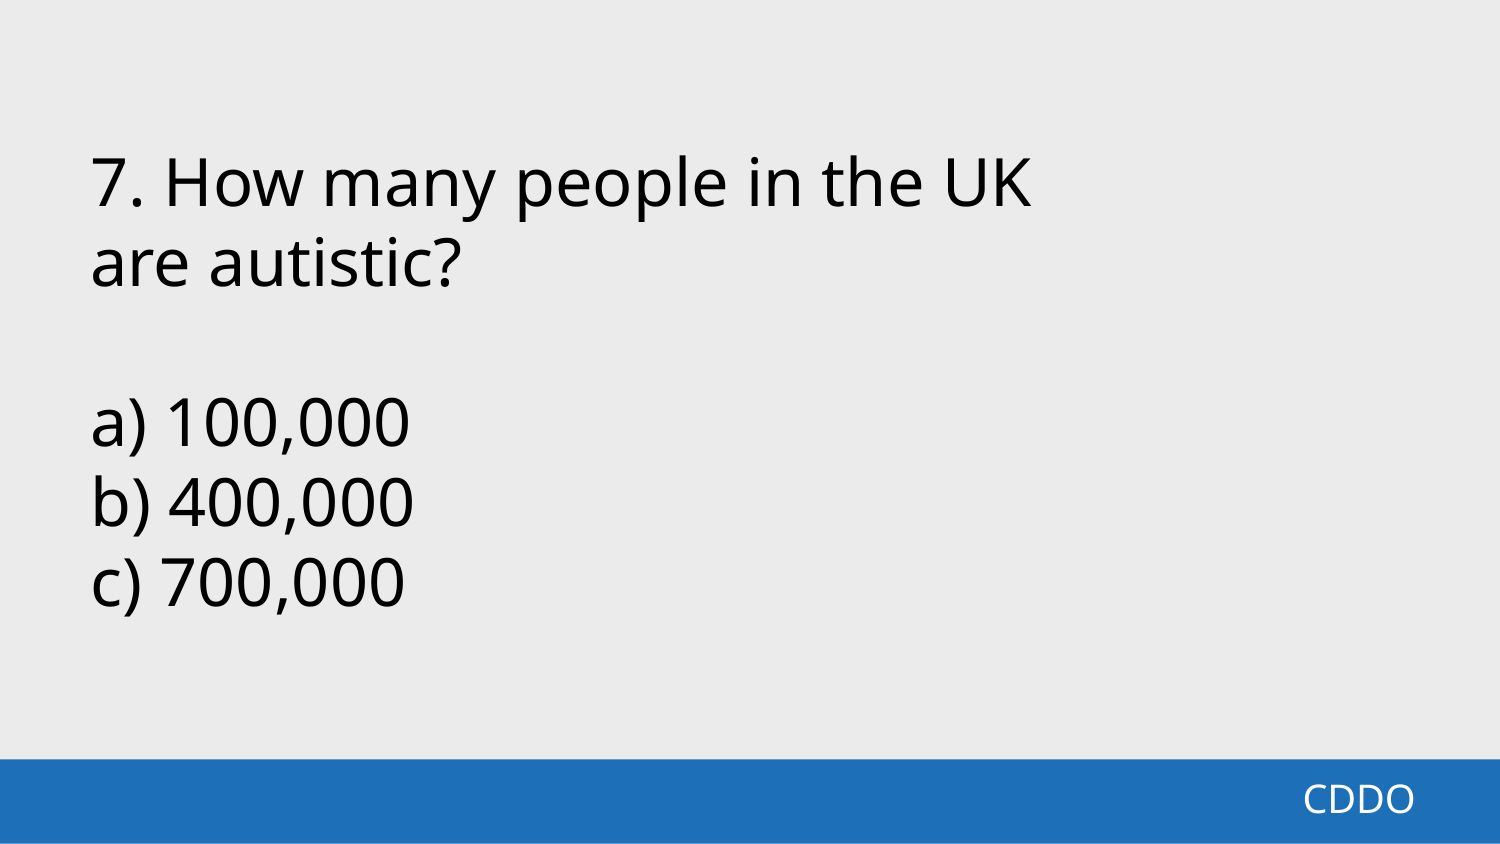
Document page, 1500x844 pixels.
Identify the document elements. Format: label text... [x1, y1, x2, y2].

text_box 7. How many people in the UK are autistic? a) 100,000 b) 400,000 c) 700,000 [87, 0, 1416, 760]
